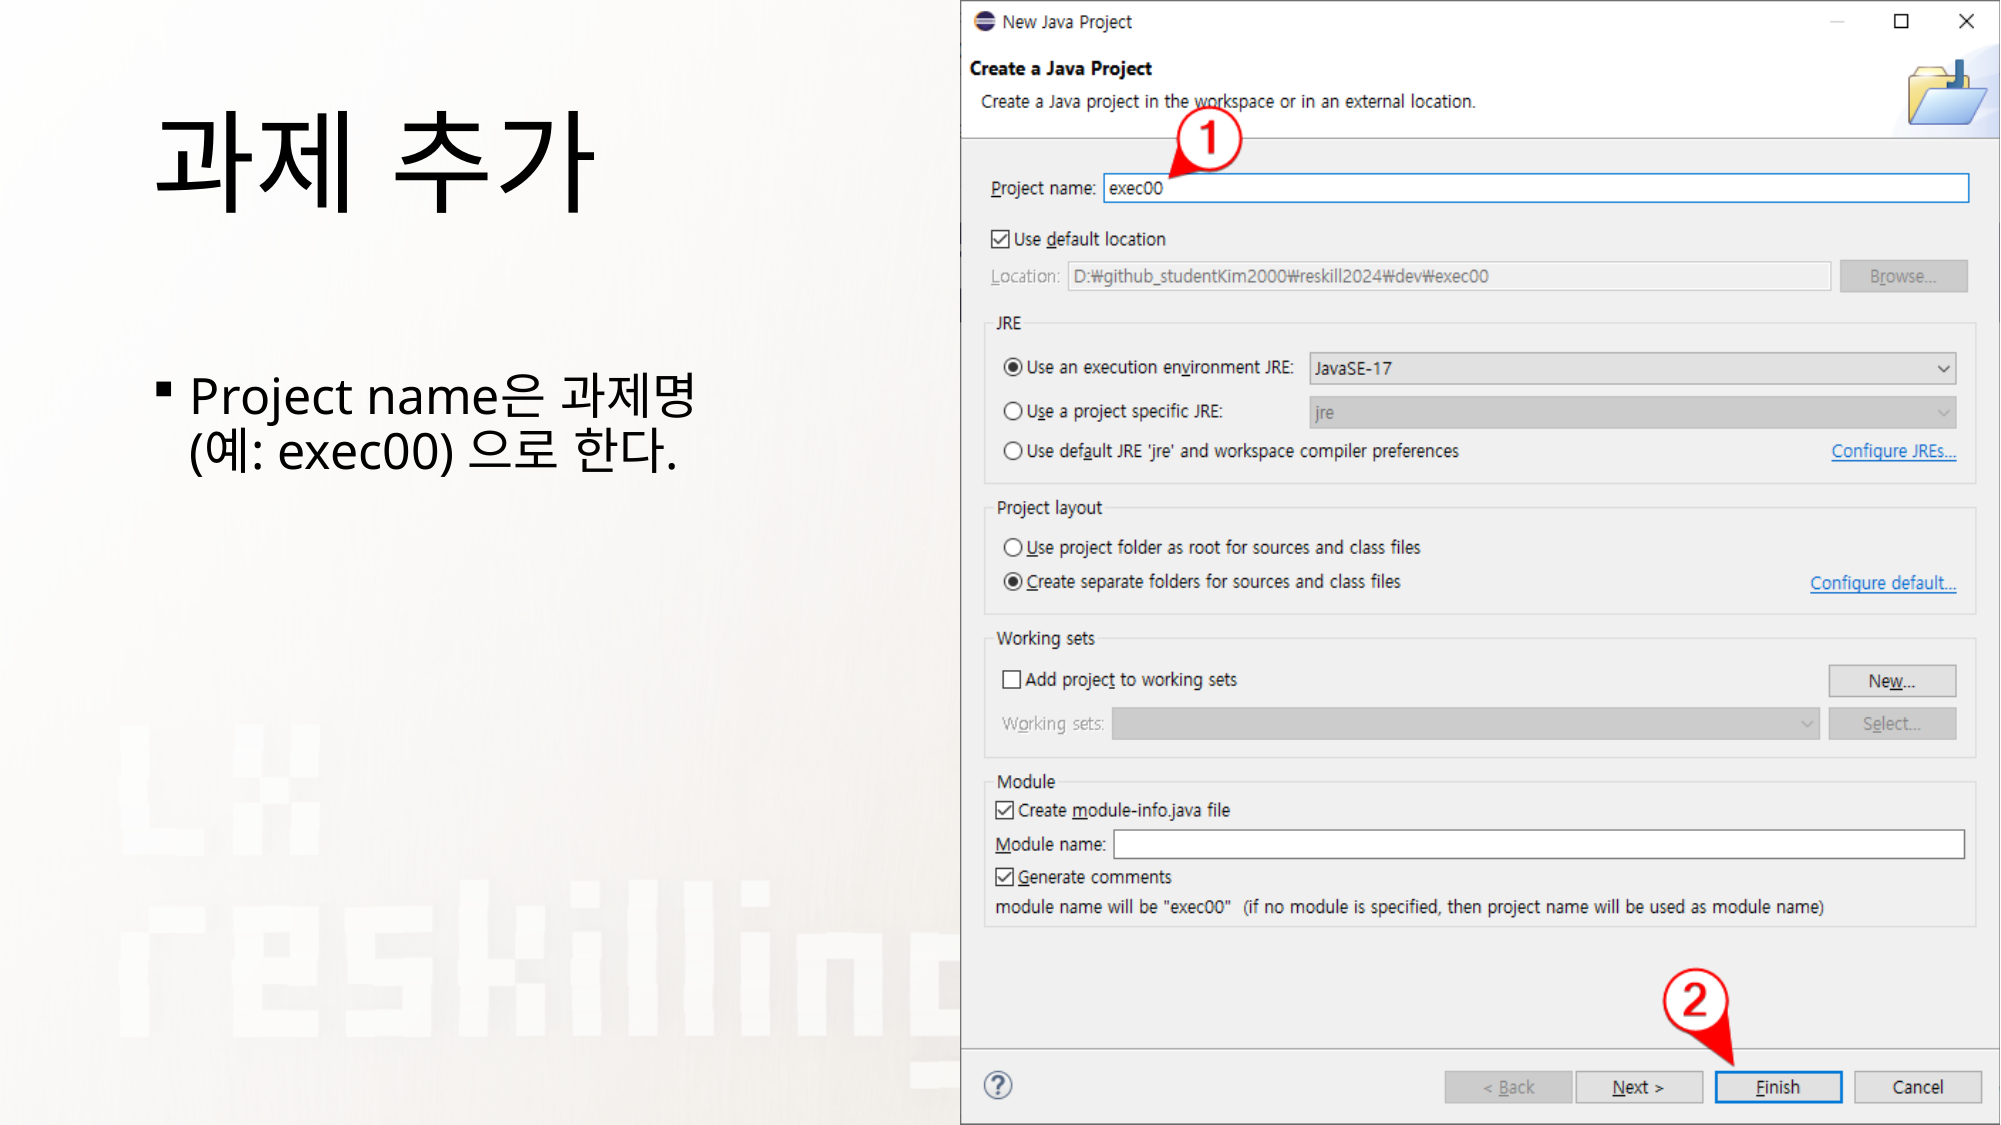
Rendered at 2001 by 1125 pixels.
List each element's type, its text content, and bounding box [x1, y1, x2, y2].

picture [960, 0, 2000, 1125]
title 과제 추가 [137, 59, 960, 278]
list Project name은 과제명 (예: exec00) 으로 한다. [137, 364, 886, 922]
